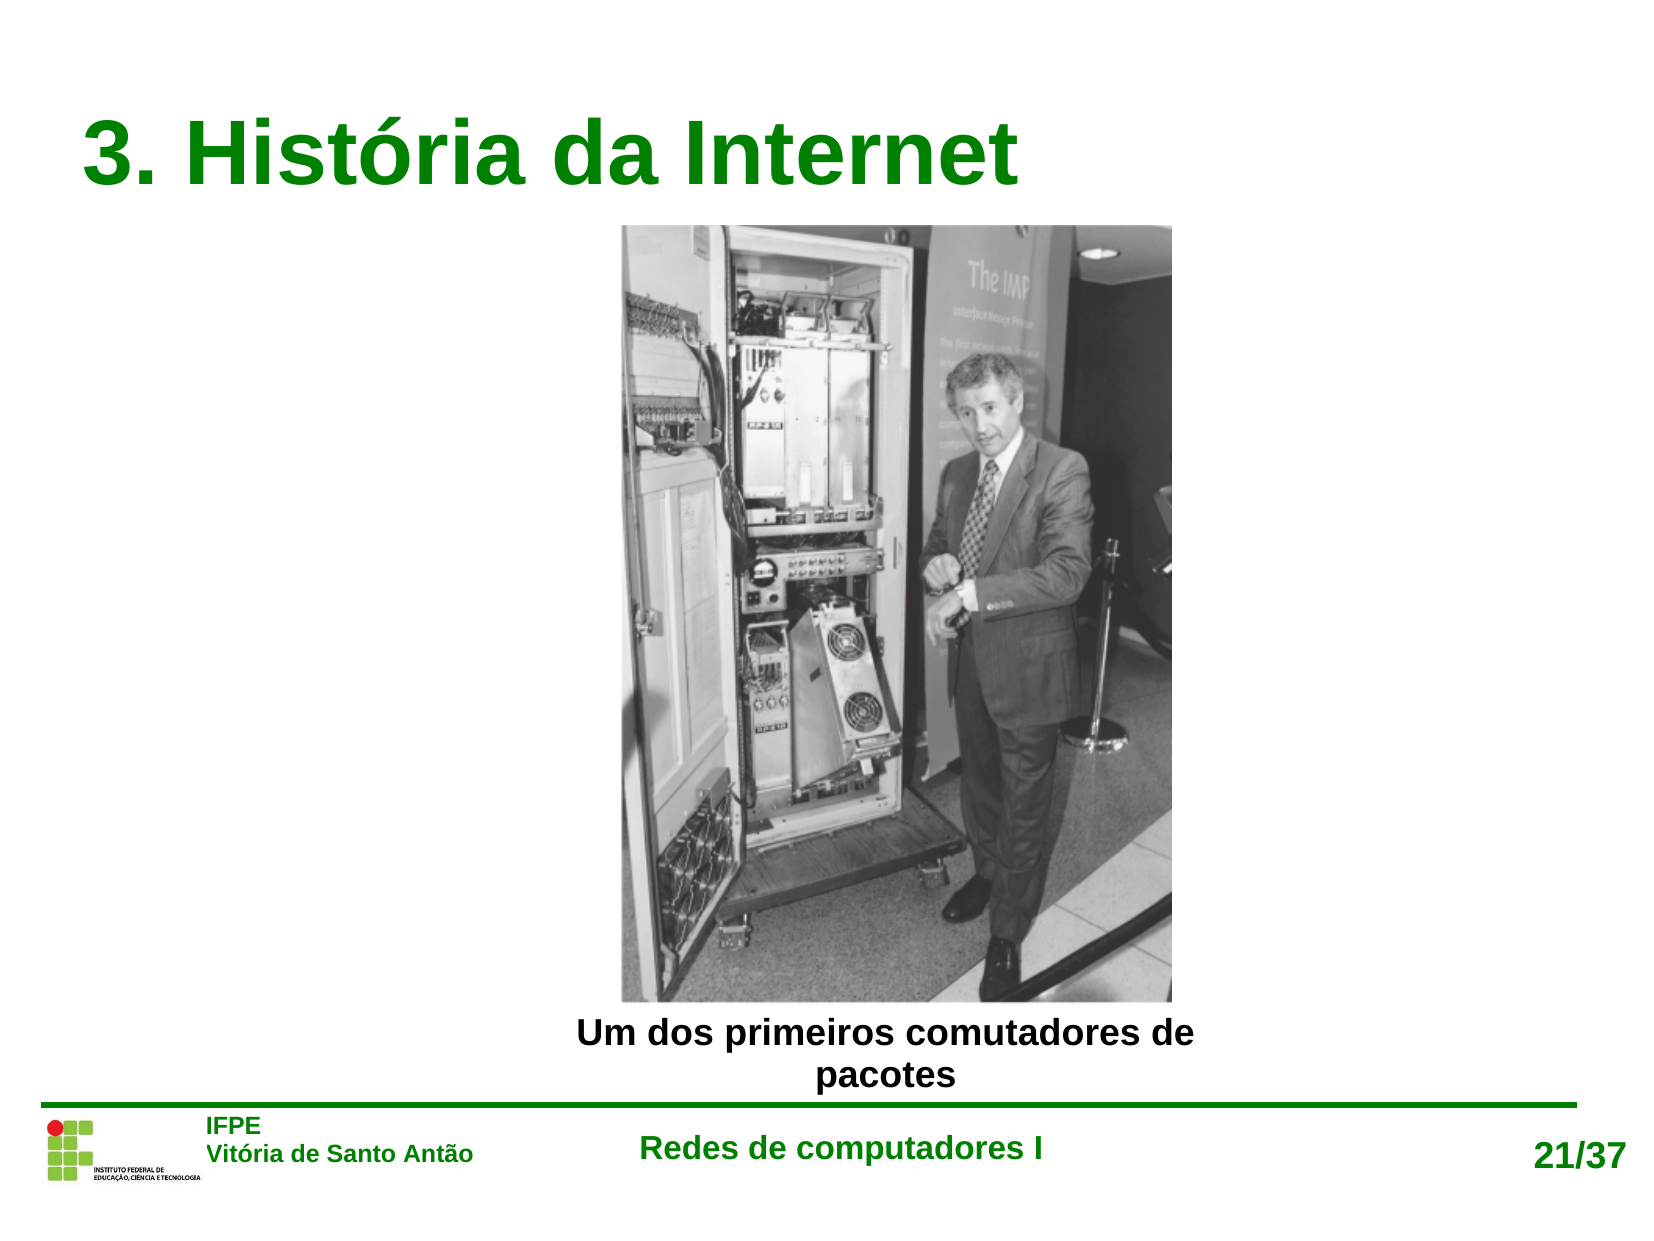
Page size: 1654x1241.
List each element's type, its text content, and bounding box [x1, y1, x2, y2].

title 3. História da Internet [82, 49, 1571, 257]
picture [39, 1111, 207, 1191]
picture [620, 225, 1172, 1003]
text_box Um dos primeiros comutadores de pacotes [501, 1003, 1270, 1103]
